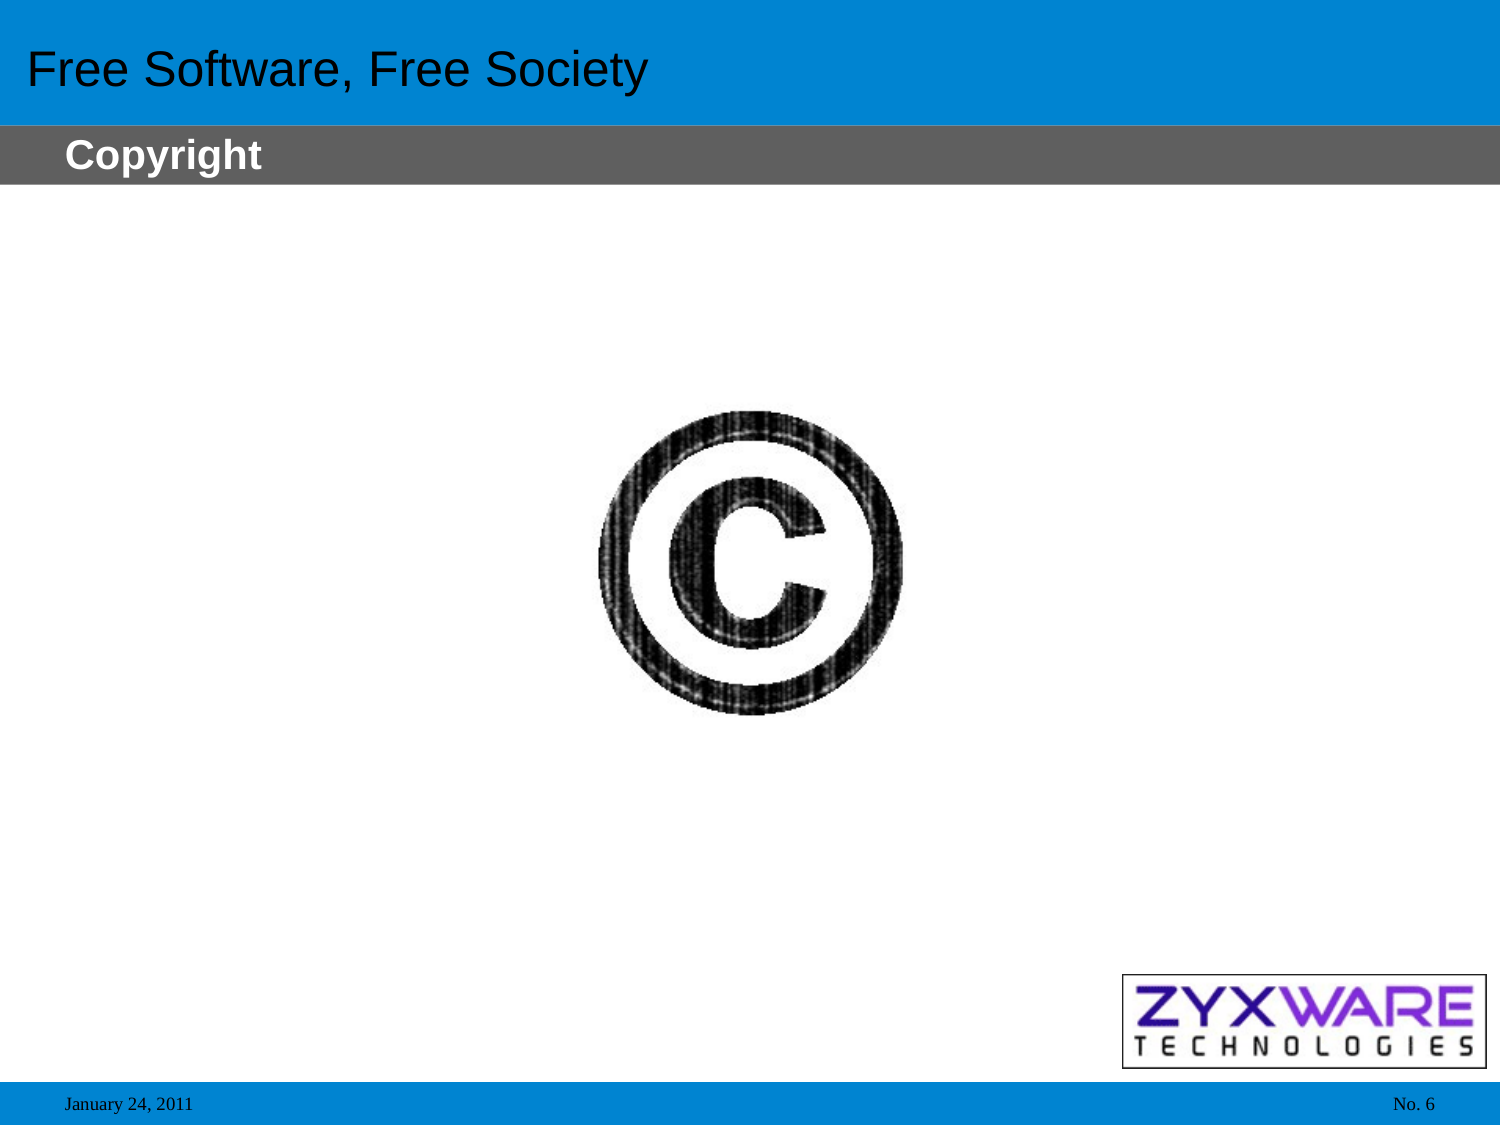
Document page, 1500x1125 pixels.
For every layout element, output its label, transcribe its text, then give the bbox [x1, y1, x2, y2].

title Copyright [64, 125, 1436, 185]
picture [580, 391, 925, 736]
picture [1122, 974, 1487, 1069]
